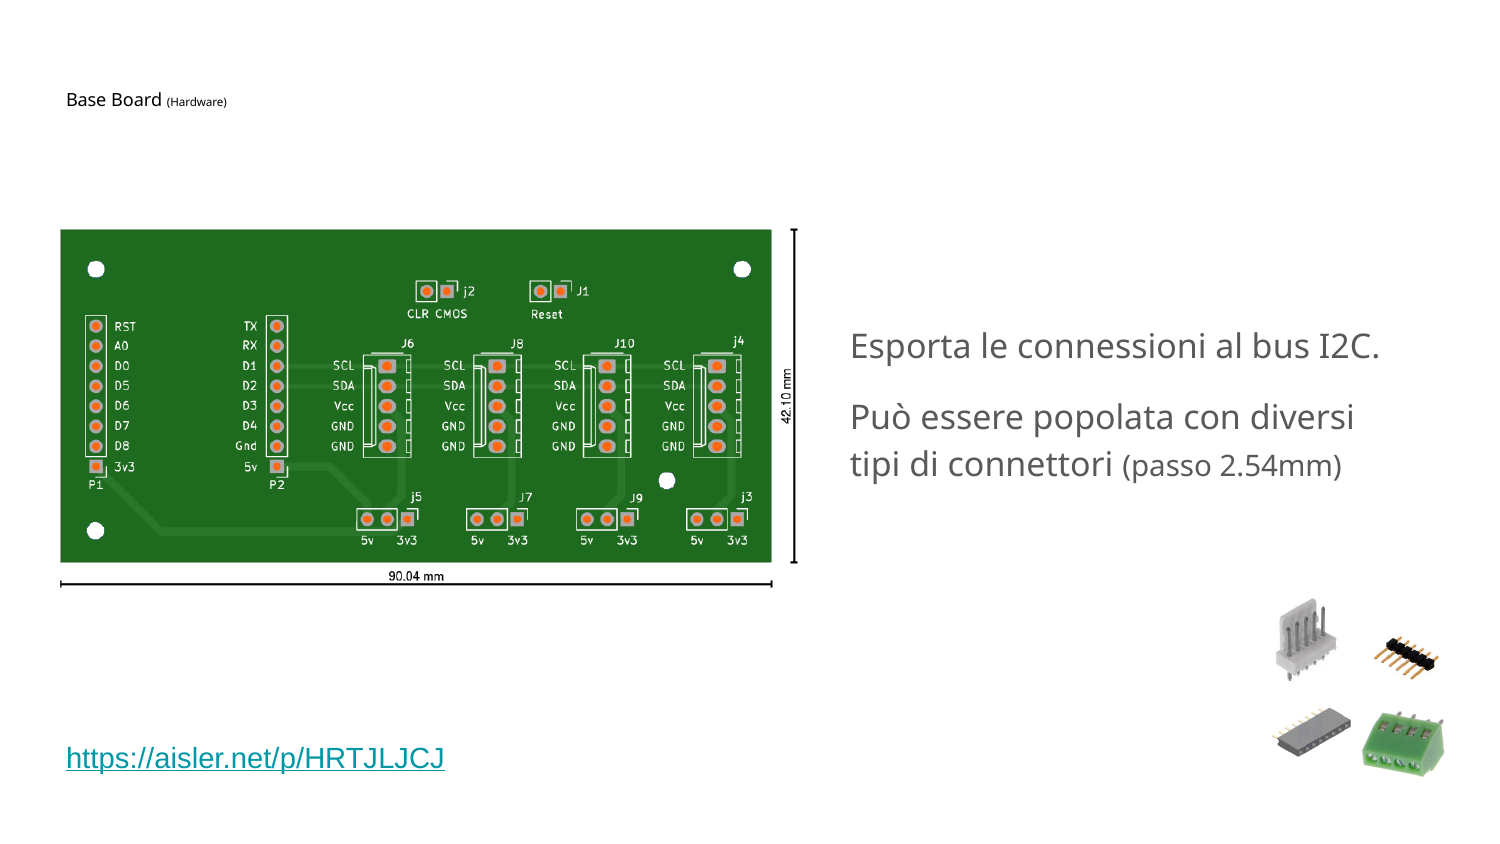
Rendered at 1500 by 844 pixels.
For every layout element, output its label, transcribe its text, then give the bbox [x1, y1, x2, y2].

title Base Board (Hardware) [51, 72, 1449, 167]
text_box https://aisler.net/p/HRTJLJCJ [51, 724, 544, 790]
picture [1261, 582, 1460, 790]
picture [51, 134, 839, 595]
list Esporta le connessioni al bus I2C. Può essere popolata con diversi tipi di connettori (passo 2.54mm) [839, 303, 1406, 541]
